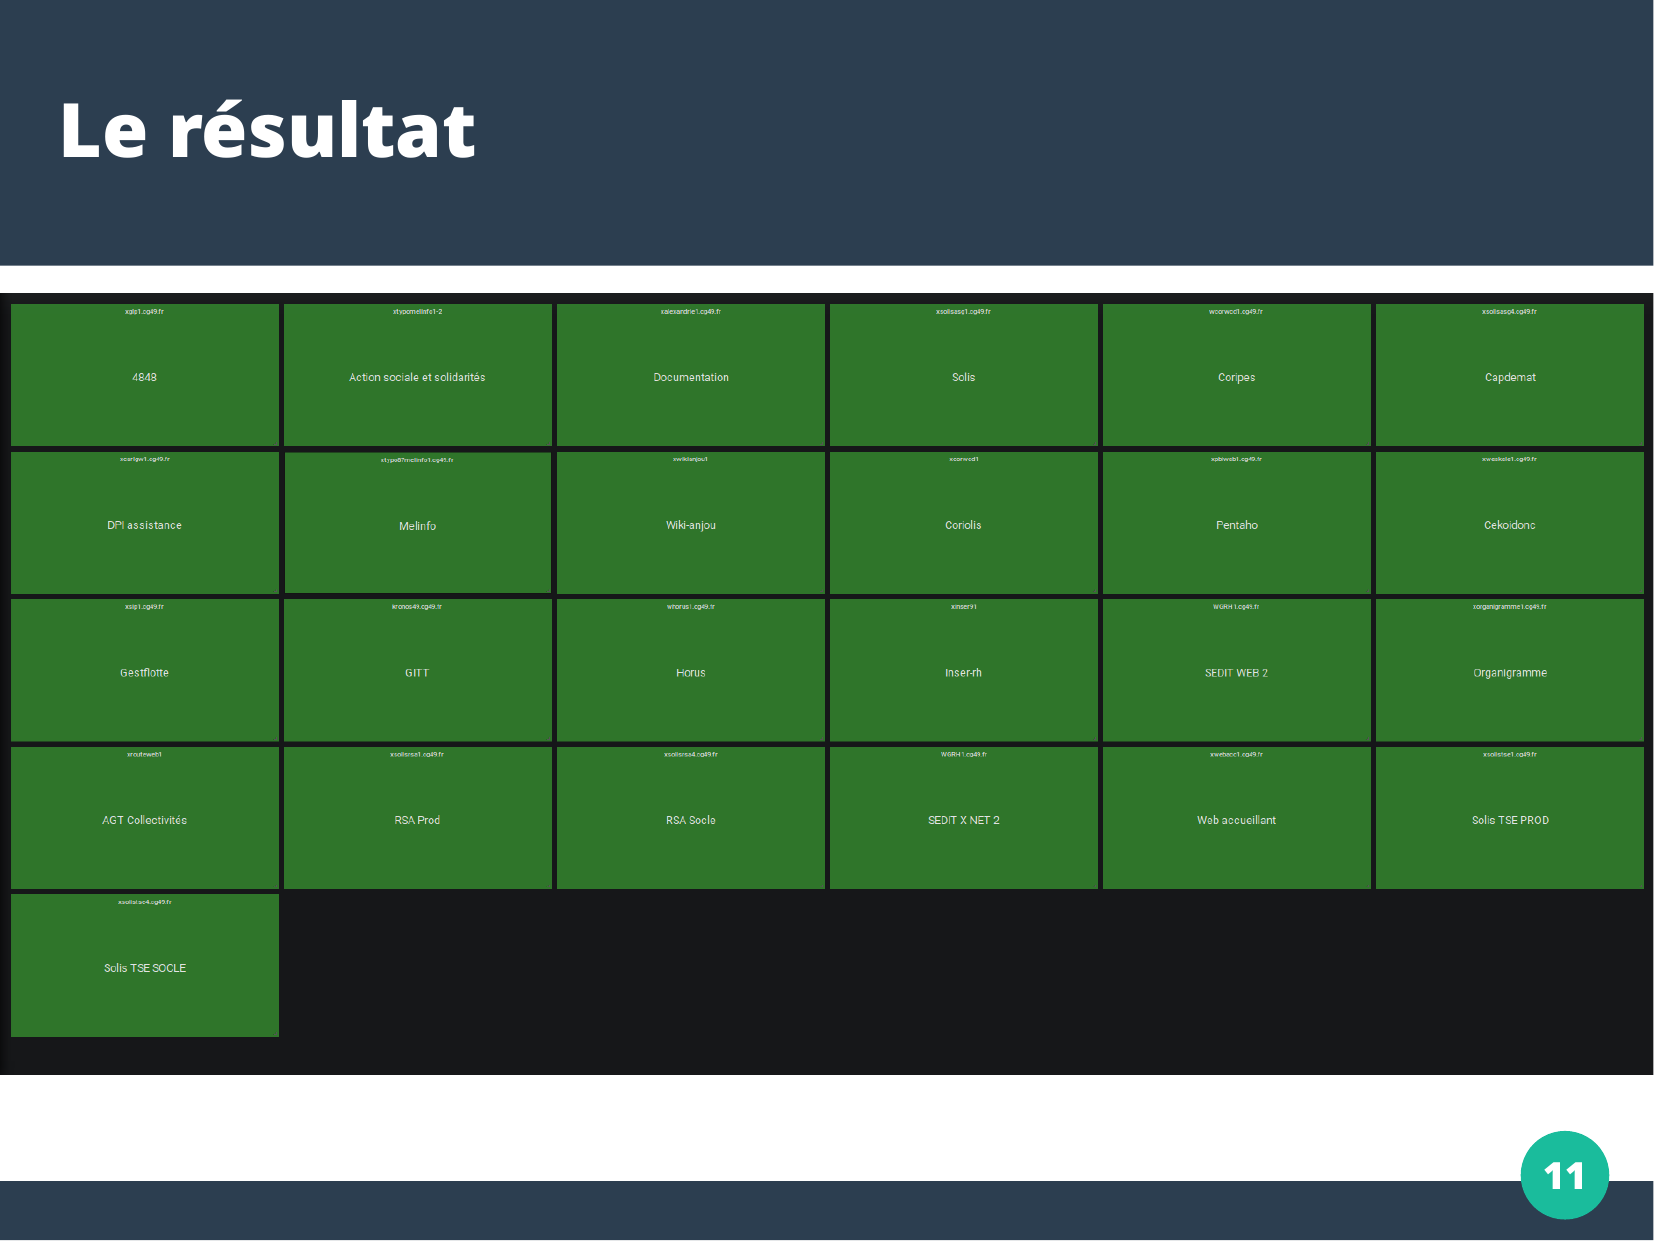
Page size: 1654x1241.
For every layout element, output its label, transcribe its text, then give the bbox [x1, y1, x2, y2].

picture [0, 293, 1654, 1075]
title Le résultat [59, 49, 1595, 207]
